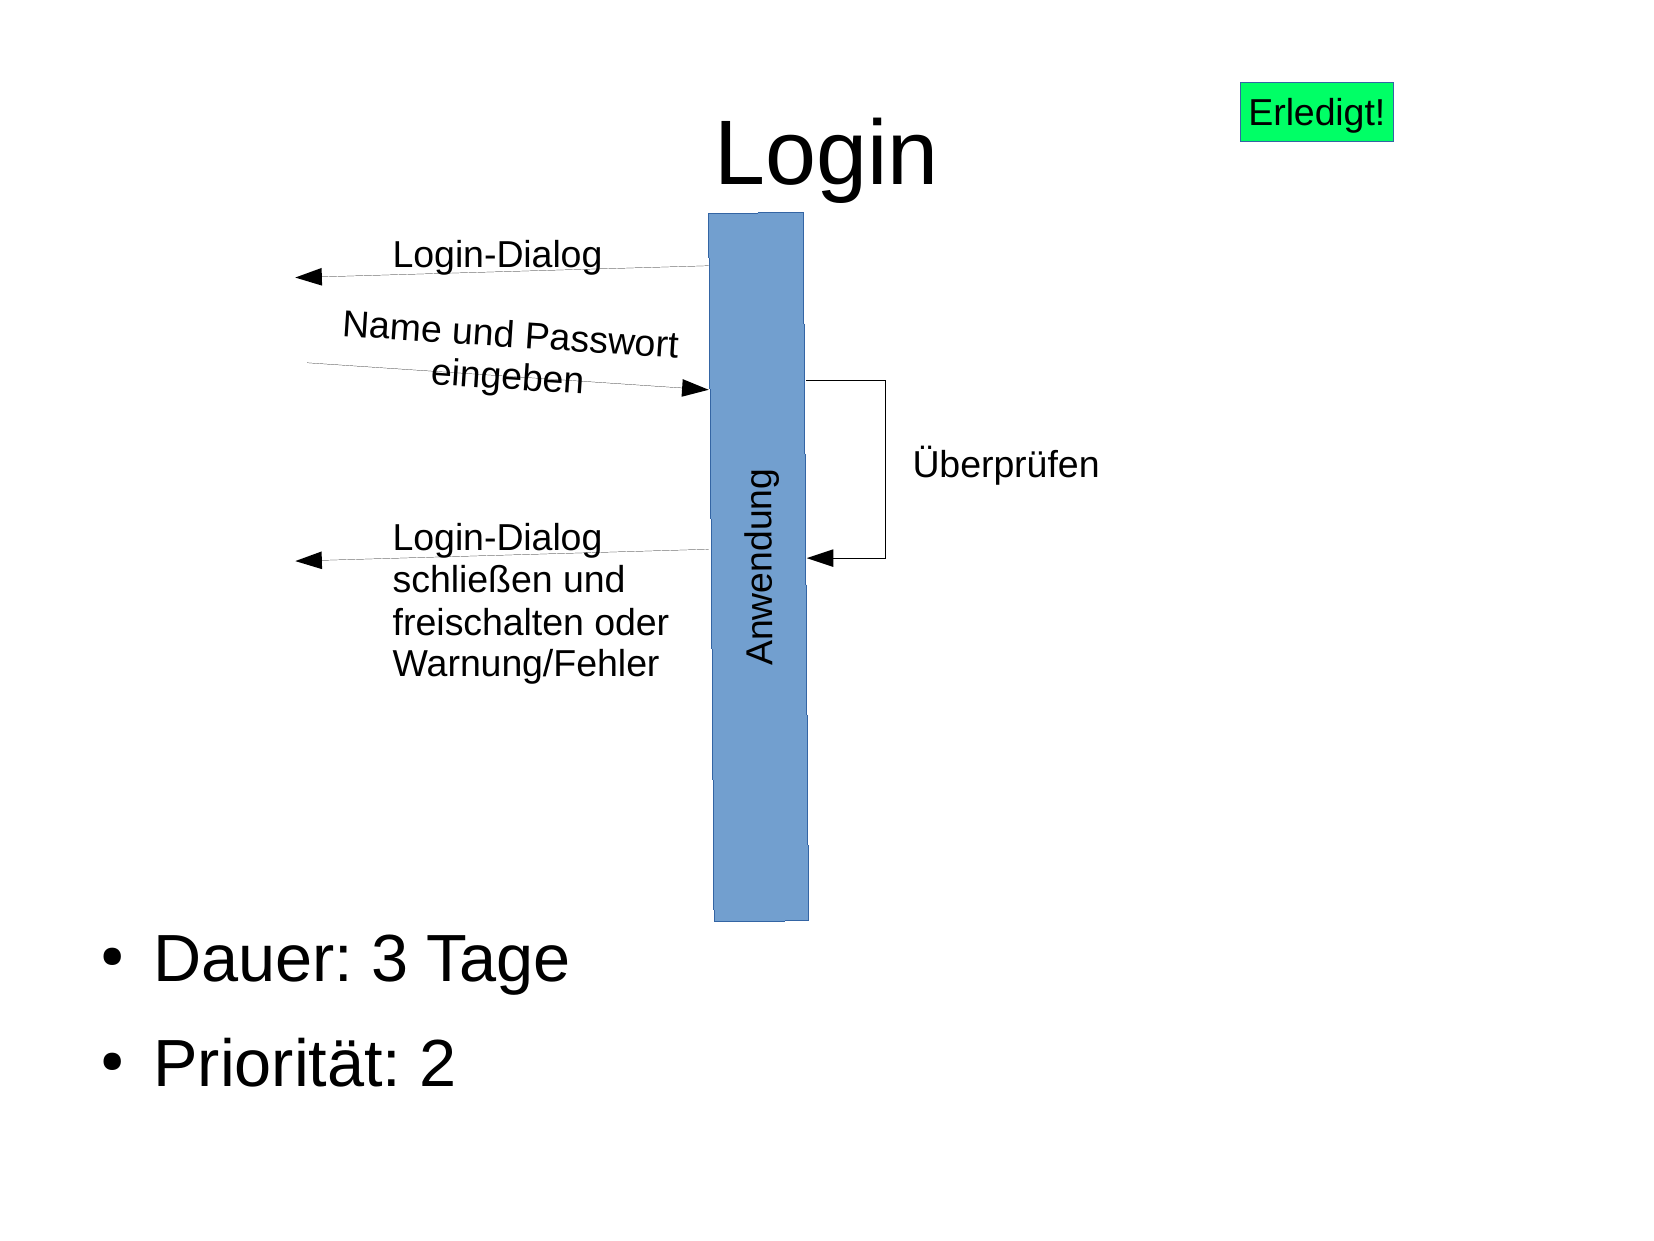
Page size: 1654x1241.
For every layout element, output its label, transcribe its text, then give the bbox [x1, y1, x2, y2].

list Dauer: 3 Tage Priorität: 2 [82, 921, 1571, 1146]
title Login [82, 49, 1571, 257]
text_box Überprüfen [897, 435, 1312, 535]
text_box Erledigt! [1240, 82, 1394, 142]
text_box Login-Dialog schließen und freischalten oder Warnung/Fehler [377, 509, 709, 693]
text_box Login-Dialog [377, 226, 709, 325]
text_box Anwendung [708, 212, 809, 921]
